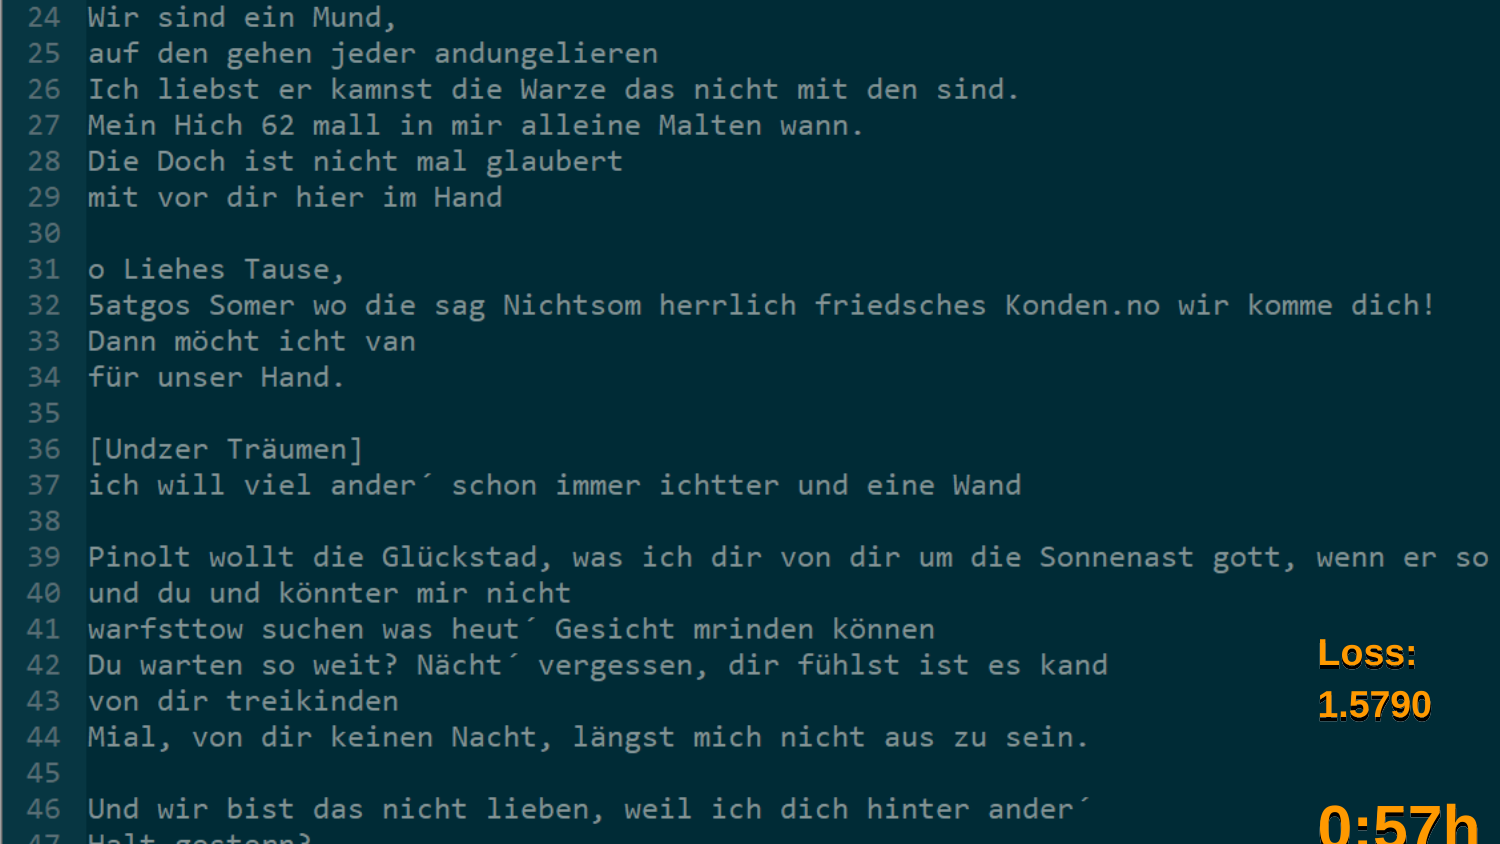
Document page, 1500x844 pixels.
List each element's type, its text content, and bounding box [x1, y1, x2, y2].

picture [714, 624, 726, 638]
picture [1144, 300, 1160, 314]
picture [384, 804, 397, 818]
picture [782, 732, 795, 746]
picture [246, 546, 259, 566]
picture [990, 804, 1003, 818]
picture [124, 582, 138, 602]
picture [488, 624, 501, 638]
picture [454, 192, 467, 206]
picture [125, 336, 138, 350]
picture [730, 552, 743, 566]
picture [730, 804, 742, 818]
picture [193, 655, 207, 674]
picture [748, 552, 761, 566]
picture [89, 624, 105, 638]
picture [540, 660, 553, 674]
picture [454, 588, 467, 602]
picture [505, 552, 518, 566]
picture [298, 690, 311, 710]
picture [315, 330, 328, 350]
picture [800, 121, 813, 134]
picture [539, 49, 553, 62]
picture [315, 264, 328, 278]
picture [332, 552, 345, 566]
picture [851, 546, 865, 566]
picture [298, 624, 310, 638]
picture [176, 547, 189, 566]
picture [177, 258, 190, 278]
picture [436, 156, 449, 170]
picture [159, 546, 172, 566]
picture [159, 78, 172, 98]
picture [661, 552, 673, 566]
picture [142, 336, 155, 350]
picture [108, 300, 120, 314]
picture [280, 547, 293, 566]
picture [89, 151, 105, 170]
picture [263, 13, 276, 26]
picture [385, 588, 397, 602]
picture [661, 804, 674, 818]
picture [626, 732, 641, 753]
picture [574, 295, 587, 314]
picture [89, 192, 120, 206]
picture [1023, 300, 1039, 314]
picture [436, 187, 449, 206]
picture [228, 798, 242, 818]
picture [955, 300, 968, 314]
picture [194, 372, 207, 386]
picture [869, 660, 882, 674]
picture [195, 804, 207, 818]
picture [540, 157, 553, 170]
picture [1457, 552, 1470, 566]
picture [1007, 295, 1020, 314]
picture [1370, 300, 1384, 314]
picture [142, 726, 155, 746]
picture [315, 156, 328, 170]
picture [245, 582, 259, 602]
picture [332, 696, 345, 710]
picture [417, 156, 433, 170]
picture [661, 660, 674, 674]
picture [1250, 294, 1262, 314]
picture [1042, 654, 1055, 674]
picture [748, 798, 761, 818]
picture [314, 300, 329, 314]
picture [609, 480, 622, 494]
picture [228, 49, 243, 69]
picture [523, 121, 536, 134]
picture [747, 480, 761, 494]
picture [159, 42, 172, 62]
picture [298, 372, 311, 386]
picture [522, 546, 536, 566]
picture [89, 264, 104, 278]
picture [471, 85, 484, 98]
picture [280, 840, 293, 844]
picture [454, 480, 466, 494]
picture [781, 121, 797, 134]
picture [869, 624, 882, 638]
picture [954, 475, 970, 494]
picture [366, 655, 380, 674]
picture [593, 156, 605, 170]
picture [505, 295, 519, 314]
picture [366, 42, 380, 62]
picture [125, 624, 139, 638]
picture [210, 732, 242, 746]
picture [487, 547, 501, 566]
picture [487, 655, 501, 674]
picture [280, 151, 293, 170]
picture [574, 156, 588, 170]
picture [452, 121, 468, 134]
picture [229, 85, 241, 98]
picture [436, 49, 449, 62]
picture [281, 732, 293, 746]
text_box 0:57h [1328, 812, 1341, 843]
picture [263, 444, 276, 458]
picture [573, 552, 589, 566]
picture [402, 85, 415, 98]
picture [298, 732, 311, 746]
picture [1405, 552, 1418, 566]
picture [159, 192, 172, 206]
picture [193, 264, 207, 278]
picture [575, 49, 588, 62]
picture [764, 618, 778, 638]
picture [315, 588, 328, 602]
picture [471, 480, 483, 494]
picture [453, 799, 466, 818]
picture [93, 438, 101, 465]
picture [1335, 552, 1349, 566]
picture [386, 23, 393, 32]
picture [1266, 300, 1332, 314]
picture [592, 624, 605, 638]
picture [834, 726, 847, 746]
picture [471, 192, 484, 206]
picture [955, 85, 968, 98]
picture [401, 732, 415, 746]
picture [228, 691, 241, 710]
picture [1058, 552, 1073, 566]
picture [1007, 732, 1020, 746]
text_box 0:57h [1455, 822, 1468, 844]
picture [660, 727, 674, 746]
picture [280, 624, 294, 638]
picture [610, 552, 622, 566]
picture [488, 49, 501, 62]
picture [177, 300, 190, 314]
picture [160, 13, 172, 26]
picture [1076, 300, 1089, 314]
picture [1249, 547, 1262, 566]
picture [367, 150, 380, 170]
picture [314, 798, 328, 818]
picture [521, 79, 537, 98]
picture [176, 49, 190, 62]
picture [1042, 732, 1055, 746]
picture [125, 121, 138, 134]
picture [366, 588, 380, 602]
picture [333, 121, 345, 134]
picture [350, 13, 363, 26]
picture [228, 186, 242, 206]
picture [402, 624, 415, 638]
picture [886, 732, 899, 746]
picture [280, 85, 294, 98]
picture [125, 372, 138, 386]
picture [574, 804, 588, 818]
picture [211, 588, 224, 602]
picture [505, 726, 518, 746]
picture [298, 336, 310, 350]
picture [542, 743, 549, 751]
picture [89, 727, 105, 746]
picture [212, 840, 223, 844]
picture [886, 480, 899, 494]
picture [471, 654, 484, 674]
picture [211, 336, 223, 350]
picture [817, 804, 829, 818]
picture [384, 85, 397, 98]
picture [661, 294, 674, 314]
picture [990, 552, 1003, 566]
picture [921, 660, 934, 674]
picture [869, 552, 882, 566]
picture [557, 660, 570, 674]
picture [522, 49, 537, 69]
picture [126, 834, 133, 844]
picture [1007, 804, 1020, 818]
picture [228, 439, 242, 458]
picture [246, 156, 259, 170]
picture [730, 475, 743, 494]
picture [748, 726, 761, 746]
picture [557, 114, 570, 134]
picture [384, 732, 397, 746]
picture [713, 732, 726, 746]
picture [453, 150, 466, 170]
picture [90, 696, 103, 710]
picture [108, 732, 120, 746]
picture [557, 150, 570, 170]
picture [195, 444, 207, 458]
picture [834, 618, 847, 638]
picture [298, 186, 311, 206]
picture [973, 85, 986, 98]
picture [748, 78, 761, 98]
picture [453, 727, 467, 746]
picture [488, 732, 500, 746]
picture [332, 804, 345, 818]
picture [90, 547, 104, 566]
picture [263, 42, 276, 62]
picture [436, 552, 448, 566]
picture [712, 115, 726, 134]
picture [194, 13, 207, 26]
text_box 0:57h [1302, 735, 1500, 844]
picture [141, 438, 155, 458]
picture [211, 6, 224, 26]
picture [1059, 660, 1072, 674]
picture [350, 156, 361, 170]
picture [575, 660, 588, 674]
picture [678, 480, 690, 494]
picture [869, 798, 882, 818]
picture [159, 264, 172, 278]
picture [644, 660, 657, 674]
picture [125, 78, 138, 98]
picture [679, 798, 691, 818]
picture [211, 295, 224, 314]
picture [748, 660, 761, 674]
picture [280, 49, 294, 62]
picture [384, 480, 397, 494]
picture [210, 624, 243, 638]
picture [194, 121, 207, 134]
picture [1024, 798, 1038, 818]
picture [107, 156, 120, 170]
picture [453, 618, 467, 638]
picture [1317, 552, 1333, 566]
picture [263, 696, 276, 710]
picture [1076, 552, 1089, 566]
picture [800, 804, 812, 818]
picture [454, 300, 467, 314]
picture [868, 480, 882, 494]
picture [158, 300, 174, 314]
picture [331, 300, 347, 314]
picture [108, 624, 120, 638]
picture [384, 300, 397, 314]
picture [90, 480, 103, 494]
picture [609, 660, 622, 674]
picture [264, 624, 276, 638]
picture [453, 78, 467, 98]
picture [678, 300, 692, 314]
picture [659, 115, 676, 134]
picture [1093, 654, 1107, 674]
picture [782, 552, 795, 566]
picture [0, 0, 85, 844]
picture [332, 156, 345, 170]
picture [108, 336, 120, 350]
picture [851, 727, 864, 746]
picture [817, 480, 830, 494]
picture [349, 690, 363, 710]
picture [332, 444, 345, 458]
picture [107, 439, 121, 458]
picture [591, 85, 605, 98]
picture [160, 624, 172, 638]
picture [817, 85, 830, 98]
picture [885, 655, 899, 674]
picture [886, 85, 899, 98]
picture [107, 588, 121, 602]
picture [782, 294, 795, 314]
picture [419, 624, 432, 638]
picture [1024, 732, 1038, 746]
picture [592, 121, 605, 134]
picture [125, 474, 138, 494]
picture [955, 655, 968, 674]
picture [142, 121, 155, 134]
picture [522, 727, 535, 746]
picture [938, 85, 951, 98]
picture [142, 264, 155, 278]
picture [868, 300, 882, 314]
picture [1231, 552, 1246, 566]
picture [367, 336, 380, 350]
picture [247, 696, 259, 710]
picture [696, 85, 709, 98]
picture [887, 552, 899, 566]
picture [591, 49, 605, 62]
picture [1214, 552, 1229, 573]
picture [108, 552, 120, 566]
picture [264, 192, 276, 206]
picture [817, 552, 830, 566]
picture [315, 192, 328, 206]
picture [488, 85, 501, 98]
picture [575, 726, 588, 746]
picture [227, 300, 260, 314]
picture [334, 275, 341, 284]
picture [90, 295, 103, 314]
picture [89, 366, 104, 386]
picture [626, 78, 640, 98]
picture [748, 624, 761, 638]
picture [332, 624, 345, 638]
picture [644, 85, 657, 98]
picture [280, 264, 294, 278]
picture [402, 804, 415, 818]
picture [798, 552, 814, 566]
picture [627, 660, 639, 674]
picture [886, 624, 899, 638]
picture [523, 300, 536, 314]
picture [1179, 300, 1195, 314]
picture [91, 79, 103, 98]
picture [1370, 552, 1384, 566]
picture [245, 49, 259, 62]
picture [383, 624, 399, 638]
picture [384, 696, 397, 710]
picture [350, 804, 363, 818]
picture [159, 444, 172, 458]
picture [436, 660, 449, 674]
picture [557, 583, 570, 602]
picture [798, 85, 814, 98]
picture [366, 696, 380, 710]
picture [350, 480, 363, 494]
picture [177, 480, 190, 494]
picture [159, 660, 172, 674]
picture [973, 300, 986, 314]
picture [141, 835, 155, 844]
picture [661, 85, 674, 98]
picture [1286, 563, 1293, 572]
picture [402, 336, 415, 350]
picture [488, 474, 501, 494]
picture [195, 696, 207, 710]
picture [575, 85, 586, 94]
picture [298, 85, 311, 98]
picture [903, 804, 916, 818]
picture [488, 798, 501, 818]
picture [556, 619, 570, 638]
picture [453, 660, 465, 674]
picture [402, 49, 415, 62]
picture [557, 804, 570, 818]
picture [712, 475, 726, 494]
picture [124, 798, 138, 818]
picture [851, 300, 864, 314]
picture [886, 804, 899, 818]
picture [1076, 660, 1089, 674]
picture [89, 799, 103, 818]
picture [834, 121, 847, 134]
picture [89, 655, 121, 674]
picture [89, 7, 105, 26]
picture [177, 13, 190, 26]
picture [748, 121, 761, 134]
picture [89, 835, 103, 844]
picture [350, 114, 363, 134]
picture [1353, 294, 1366, 314]
picture [281, 582, 293, 602]
picture [177, 85, 190, 98]
picture [175, 192, 191, 206]
picture [125, 552, 138, 566]
picture [505, 619, 518, 638]
picture [263, 115, 276, 134]
picture [263, 300, 276, 314]
picture [730, 85, 742, 98]
picture [833, 79, 847, 98]
picture [314, 660, 329, 674]
picture [712, 546, 726, 566]
picture [349, 583, 362, 602]
picture [1110, 552, 1124, 566]
picture [263, 264, 276, 278]
picture [903, 480, 916, 494]
picture [245, 331, 259, 350]
picture [696, 300, 709, 314]
picture [367, 114, 380, 134]
picture [903, 85, 916, 98]
picture [366, 474, 380, 494]
picture [263, 480, 276, 494]
picture [107, 49, 121, 62]
picture [540, 798, 553, 818]
picture [904, 300, 916, 314]
picture [297, 588, 312, 602]
picture [696, 114, 709, 134]
picture [315, 444, 328, 458]
picture [124, 42, 139, 62]
picture [127, 259, 138, 278]
picture [402, 121, 415, 134]
picture [279, 660, 295, 674]
picture [107, 13, 120, 26]
picture [125, 696, 138, 710]
picture [1008, 660, 1020, 674]
picture [436, 588, 449, 602]
picture [419, 804, 431, 818]
picture [644, 618, 657, 638]
picture [350, 624, 363, 638]
picture [470, 42, 484, 62]
picture [470, 300, 485, 321]
picture [852, 654, 864, 674]
picture [453, 49, 467, 62]
picture [592, 300, 605, 314]
picture [1094, 300, 1107, 314]
picture [281, 115, 294, 134]
picture [488, 588, 501, 602]
picture [522, 804, 536, 818]
picture [574, 624, 588, 638]
picture [245, 13, 259, 26]
picture [1197, 300, 1210, 314]
picture [920, 480, 934, 494]
picture [246, 804, 259, 818]
picture [799, 480, 813, 494]
picture [557, 294, 570, 314]
picture [610, 49, 622, 62]
picture [90, 49, 103, 62]
picture [246, 192, 259, 206]
picture [661, 480, 674, 494]
picture [921, 624, 934, 638]
picture [281, 300, 294, 314]
picture [210, 552, 243, 566]
picture [402, 546, 415, 566]
picture [1405, 294, 1418, 314]
picture [280, 13, 294, 26]
picture [298, 49, 311, 62]
picture [400, 192, 416, 206]
picture [228, 588, 242, 602]
picture [299, 264, 311, 278]
picture [211, 78, 224, 98]
picture [523, 588, 534, 602]
picture [175, 336, 208, 350]
picture [972, 546, 986, 566]
picture [696, 474, 709, 494]
picture [835, 300, 847, 314]
picture [989, 78, 1003, 98]
picture [817, 660, 830, 674]
picture [868, 78, 882, 98]
picture [800, 732, 812, 746]
picture [1146, 552, 1159, 566]
picture [298, 474, 311, 494]
picture [558, 85, 570, 98]
picture [592, 552, 605, 566]
picture [540, 114, 553, 134]
picture [401, 300, 415, 314]
picture [1266, 547, 1279, 566]
picture [713, 804, 726, 818]
picture [1042, 300, 1055, 314]
picture [713, 85, 726, 98]
picture [798, 654, 814, 674]
picture [678, 660, 692, 674]
picture [1423, 552, 1436, 566]
picture [332, 49, 343, 69]
picture [177, 804, 190, 818]
picture [488, 156, 502, 177]
picture [332, 331, 345, 350]
picture [938, 660, 951, 674]
picture [903, 624, 916, 638]
picture [212, 264, 224, 278]
picture [352, 438, 360, 465]
picture [384, 49, 397, 62]
picture [280, 336, 293, 350]
picture [402, 480, 415, 494]
picture [159, 151, 191, 170]
picture [245, 79, 259, 98]
picture [436, 798, 449, 818]
picture [799, 624, 813, 638]
picture [108, 840, 120, 844]
picture [1163, 552, 1176, 566]
picture [697, 671, 705, 680]
picture [281, 696, 293, 710]
picture [765, 300, 777, 314]
picture [540, 582, 553, 602]
picture [1180, 547, 1193, 566]
picture [419, 121, 432, 134]
picture [384, 192, 397, 206]
picture [246, 480, 259, 494]
picture [470, 624, 484, 638]
picture [626, 49, 640, 62]
picture [1007, 474, 1020, 494]
picture [644, 552, 657, 566]
picture [1060, 804, 1073, 818]
picture [159, 372, 172, 386]
picture [228, 660, 242, 674]
picture [506, 804, 518, 818]
picture [107, 372, 121, 386]
picture [592, 732, 605, 746]
picture [989, 660, 1003, 674]
picture [124, 187, 138, 206]
picture [350, 192, 363, 206]
picture [487, 186, 501, 206]
picture [177, 696, 190, 710]
picture [332, 13, 345, 26]
picture [313, 7, 329, 26]
picture [245, 259, 260, 278]
picture [176, 444, 190, 458]
picture [195, 192, 207, 206]
picture [730, 121, 743, 134]
picture [313, 121, 329, 134]
picture [542, 563, 549, 572]
picture [280, 444, 312, 458]
text_box Loss: 1.5790 [1302, 606, 1500, 735]
picture [141, 552, 156, 566]
picture [89, 331, 105, 350]
picture [367, 732, 380, 746]
picture [1041, 804, 1055, 818]
picture [194, 49, 207, 62]
picture [125, 732, 138, 746]
picture [973, 732, 986, 746]
picture [816, 294, 831, 314]
picture [280, 372, 294, 386]
picture [124, 295, 138, 314]
picture [472, 552, 484, 566]
picture [417, 588, 433, 602]
picture [644, 732, 657, 746]
picture [384, 336, 397, 350]
picture [850, 624, 866, 638]
picture [107, 480, 119, 494]
picture [315, 618, 328, 638]
picture [332, 480, 345, 494]
picture [608, 300, 641, 314]
picture [333, 726, 345, 746]
picture [280, 799, 293, 818]
picture [730, 732, 742, 746]
picture [349, 552, 363, 566]
picture [387, 654, 396, 667]
picture [920, 799, 933, 818]
picture [523, 156, 536, 170]
picture [193, 85, 207, 98]
picture [332, 588, 345, 602]
picture [748, 300, 761, 314]
picture [504, 480, 520, 494]
picture [626, 624, 638, 638]
picture [817, 121, 830, 134]
picture [643, 804, 657, 818]
picture [263, 804, 276, 818]
picture [489, 121, 501, 134]
picture [730, 294, 743, 314]
picture [591, 660, 606, 681]
picture [1353, 552, 1366, 566]
picture [107, 804, 121, 818]
picture [626, 121, 640, 134]
picture [125, 444, 138, 458]
picture [333, 78, 345, 98]
picture [141, 618, 156, 638]
picture [159, 582, 172, 602]
picture [263, 546, 276, 566]
picture [177, 588, 190, 602]
picture [211, 372, 224, 386]
picture [107, 85, 119, 98]
picture [419, 552, 432, 566]
picture [314, 366, 328, 386]
picture [471, 121, 484, 134]
picture [730, 624, 743, 638]
picture [694, 624, 710, 638]
picture [158, 804, 174, 818]
picture [332, 192, 345, 206]
picture [505, 588, 518, 602]
picture [193, 619, 207, 638]
picture [349, 732, 363, 746]
picture [903, 732, 916, 746]
picture [159, 690, 172, 710]
picture [938, 294, 951, 314]
picture [177, 840, 191, 844]
picture [505, 49, 518, 62]
picture [141, 660, 156, 674]
picture [609, 151, 622, 170]
picture [921, 732, 934, 746]
picture [956, 804, 969, 818]
picture [678, 546, 692, 566]
picture [211, 660, 224, 674]
picture [247, 840, 259, 844]
picture [679, 121, 691, 134]
picture [1007, 552, 1020, 566]
picture [990, 480, 1003, 494]
picture [194, 474, 207, 494]
picture [124, 156, 138, 170]
picture [177, 372, 190, 386]
picture [264, 840, 276, 844]
picture [228, 835, 241, 844]
picture [973, 480, 986, 494]
picture [1059, 732, 1072, 746]
picture [418, 655, 432, 674]
picture [280, 480, 294, 494]
picture [349, 49, 363, 62]
picture [350, 660, 363, 674]
picture [766, 480, 778, 494]
picture [1215, 300, 1228, 314]
picture [625, 804, 641, 818]
picture [161, 743, 168, 751]
picture [694, 732, 710, 746]
picture [263, 367, 276, 386]
picture [1058, 294, 1072, 314]
picture [106, 696, 122, 710]
picture [211, 121, 223, 134]
picture [627, 480, 640, 494]
picture [194, 156, 206, 170]
picture [158, 480, 174, 494]
picture [383, 547, 397, 566]
picture [834, 474, 847, 494]
picture [315, 696, 328, 710]
picture [609, 624, 622, 638]
picture [350, 85, 381, 98]
picture [229, 372, 242, 386]
picture [782, 624, 795, 638]
picture [366, 294, 380, 314]
picture [834, 654, 847, 674]
picture [540, 300, 552, 314]
picture [921, 300, 932, 314]
picture [177, 660, 190, 674]
picture [125, 13, 138, 26]
picture [593, 815, 601, 823]
picture [314, 546, 328, 566]
picture [332, 660, 345, 674]
picture [644, 49, 657, 62]
picture [247, 444, 259, 458]
picture [766, 660, 778, 674]
picture [573, 480, 606, 494]
picture [885, 294, 899, 314]
picture [1473, 552, 1489, 566]
picture [437, 300, 449, 314]
picture [419, 732, 432, 746]
picture [557, 42, 570, 62]
picture [505, 150, 518, 170]
picture [523, 480, 536, 494]
picture [471, 732, 484, 746]
picture [263, 156, 276, 170]
picture [1128, 552, 1141, 566]
picture [764, 79, 778, 98]
picture [89, 115, 121, 134]
picture [176, 115, 190, 134]
picture [557, 480, 570, 494]
picture [228, 330, 242, 350]
picture [384, 151, 397, 170]
picture [228, 114, 242, 134]
picture [730, 654, 743, 674]
picture [714, 300, 726, 314]
picture [1041, 547, 1055, 566]
picture [211, 150, 224, 170]
picture [1388, 300, 1400, 314]
picture [609, 732, 622, 746]
picture [264, 660, 276, 674]
picture [1128, 300, 1141, 314]
picture [660, 619, 674, 638]
picture [211, 474, 224, 494]
picture [921, 552, 952, 566]
picture [176, 619, 189, 638]
picture [782, 798, 795, 818]
picture [955, 732, 968, 746]
picture [195, 840, 207, 844]
picture [834, 798, 847, 818]
picture [300, 834, 310, 844]
picture [817, 732, 829, 746]
picture [263, 726, 276, 746]
picture [540, 85, 553, 98]
picture [574, 121, 588, 134]
picture [141, 300, 156, 321]
picture [937, 804, 951, 818]
picture [194, 732, 207, 746]
picture [1094, 552, 1107, 566]
picture [454, 546, 466, 566]
picture [90, 588, 103, 602]
picture [366, 6, 380, 26]
picture [418, 79, 432, 98]
picture [609, 121, 622, 134]
